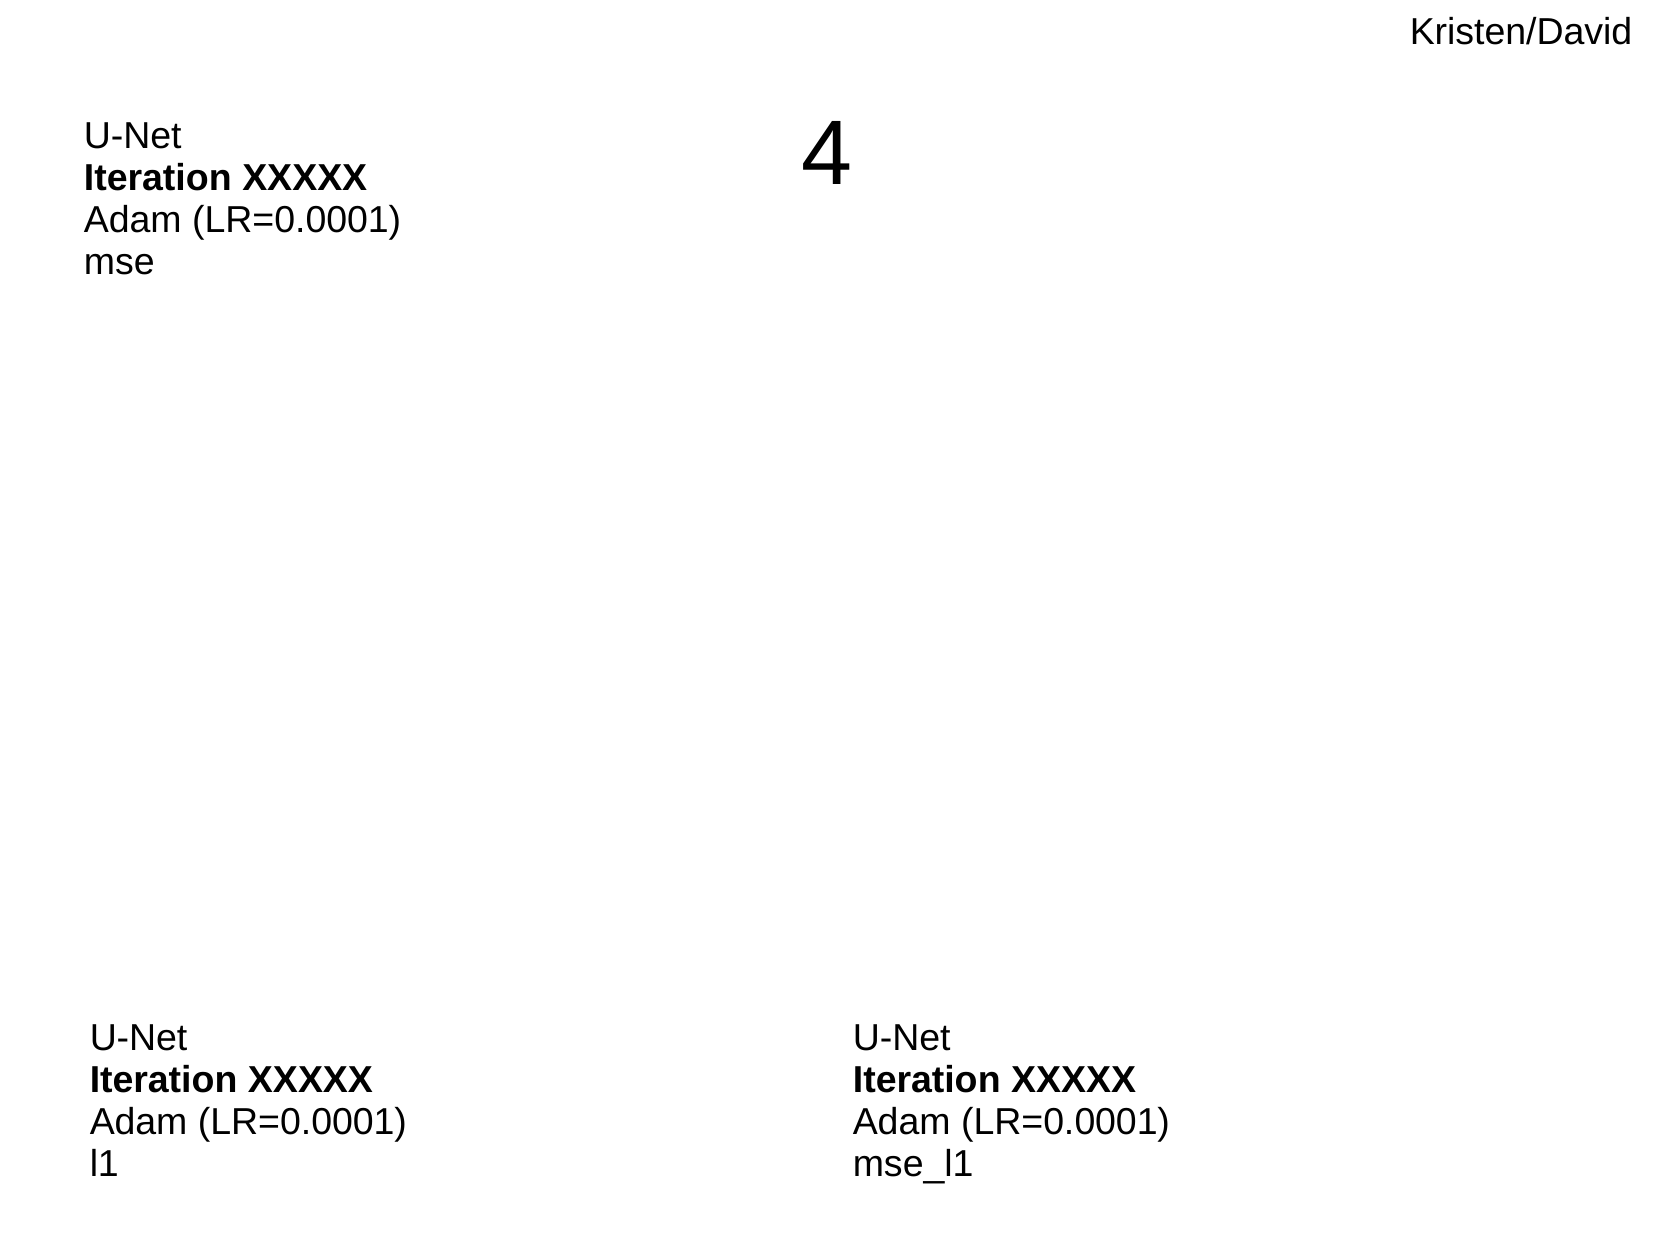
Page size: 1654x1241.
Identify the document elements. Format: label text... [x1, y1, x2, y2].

text_box U-Net Iteration XXXXX Adam (LR=0.0001) mse_l1 [838, 1009, 1186, 1192]
title 4 [82, 49, 1571, 257]
text_box U-Net Iteration XXXXX Adam (LR=0.0001) mse [69, 107, 416, 291]
text_box Kristen/David [1395, 3, 1648, 61]
text_box U-Net Iteration XXXXX Adam (LR=0.0001) l1 [75, 1009, 422, 1192]
